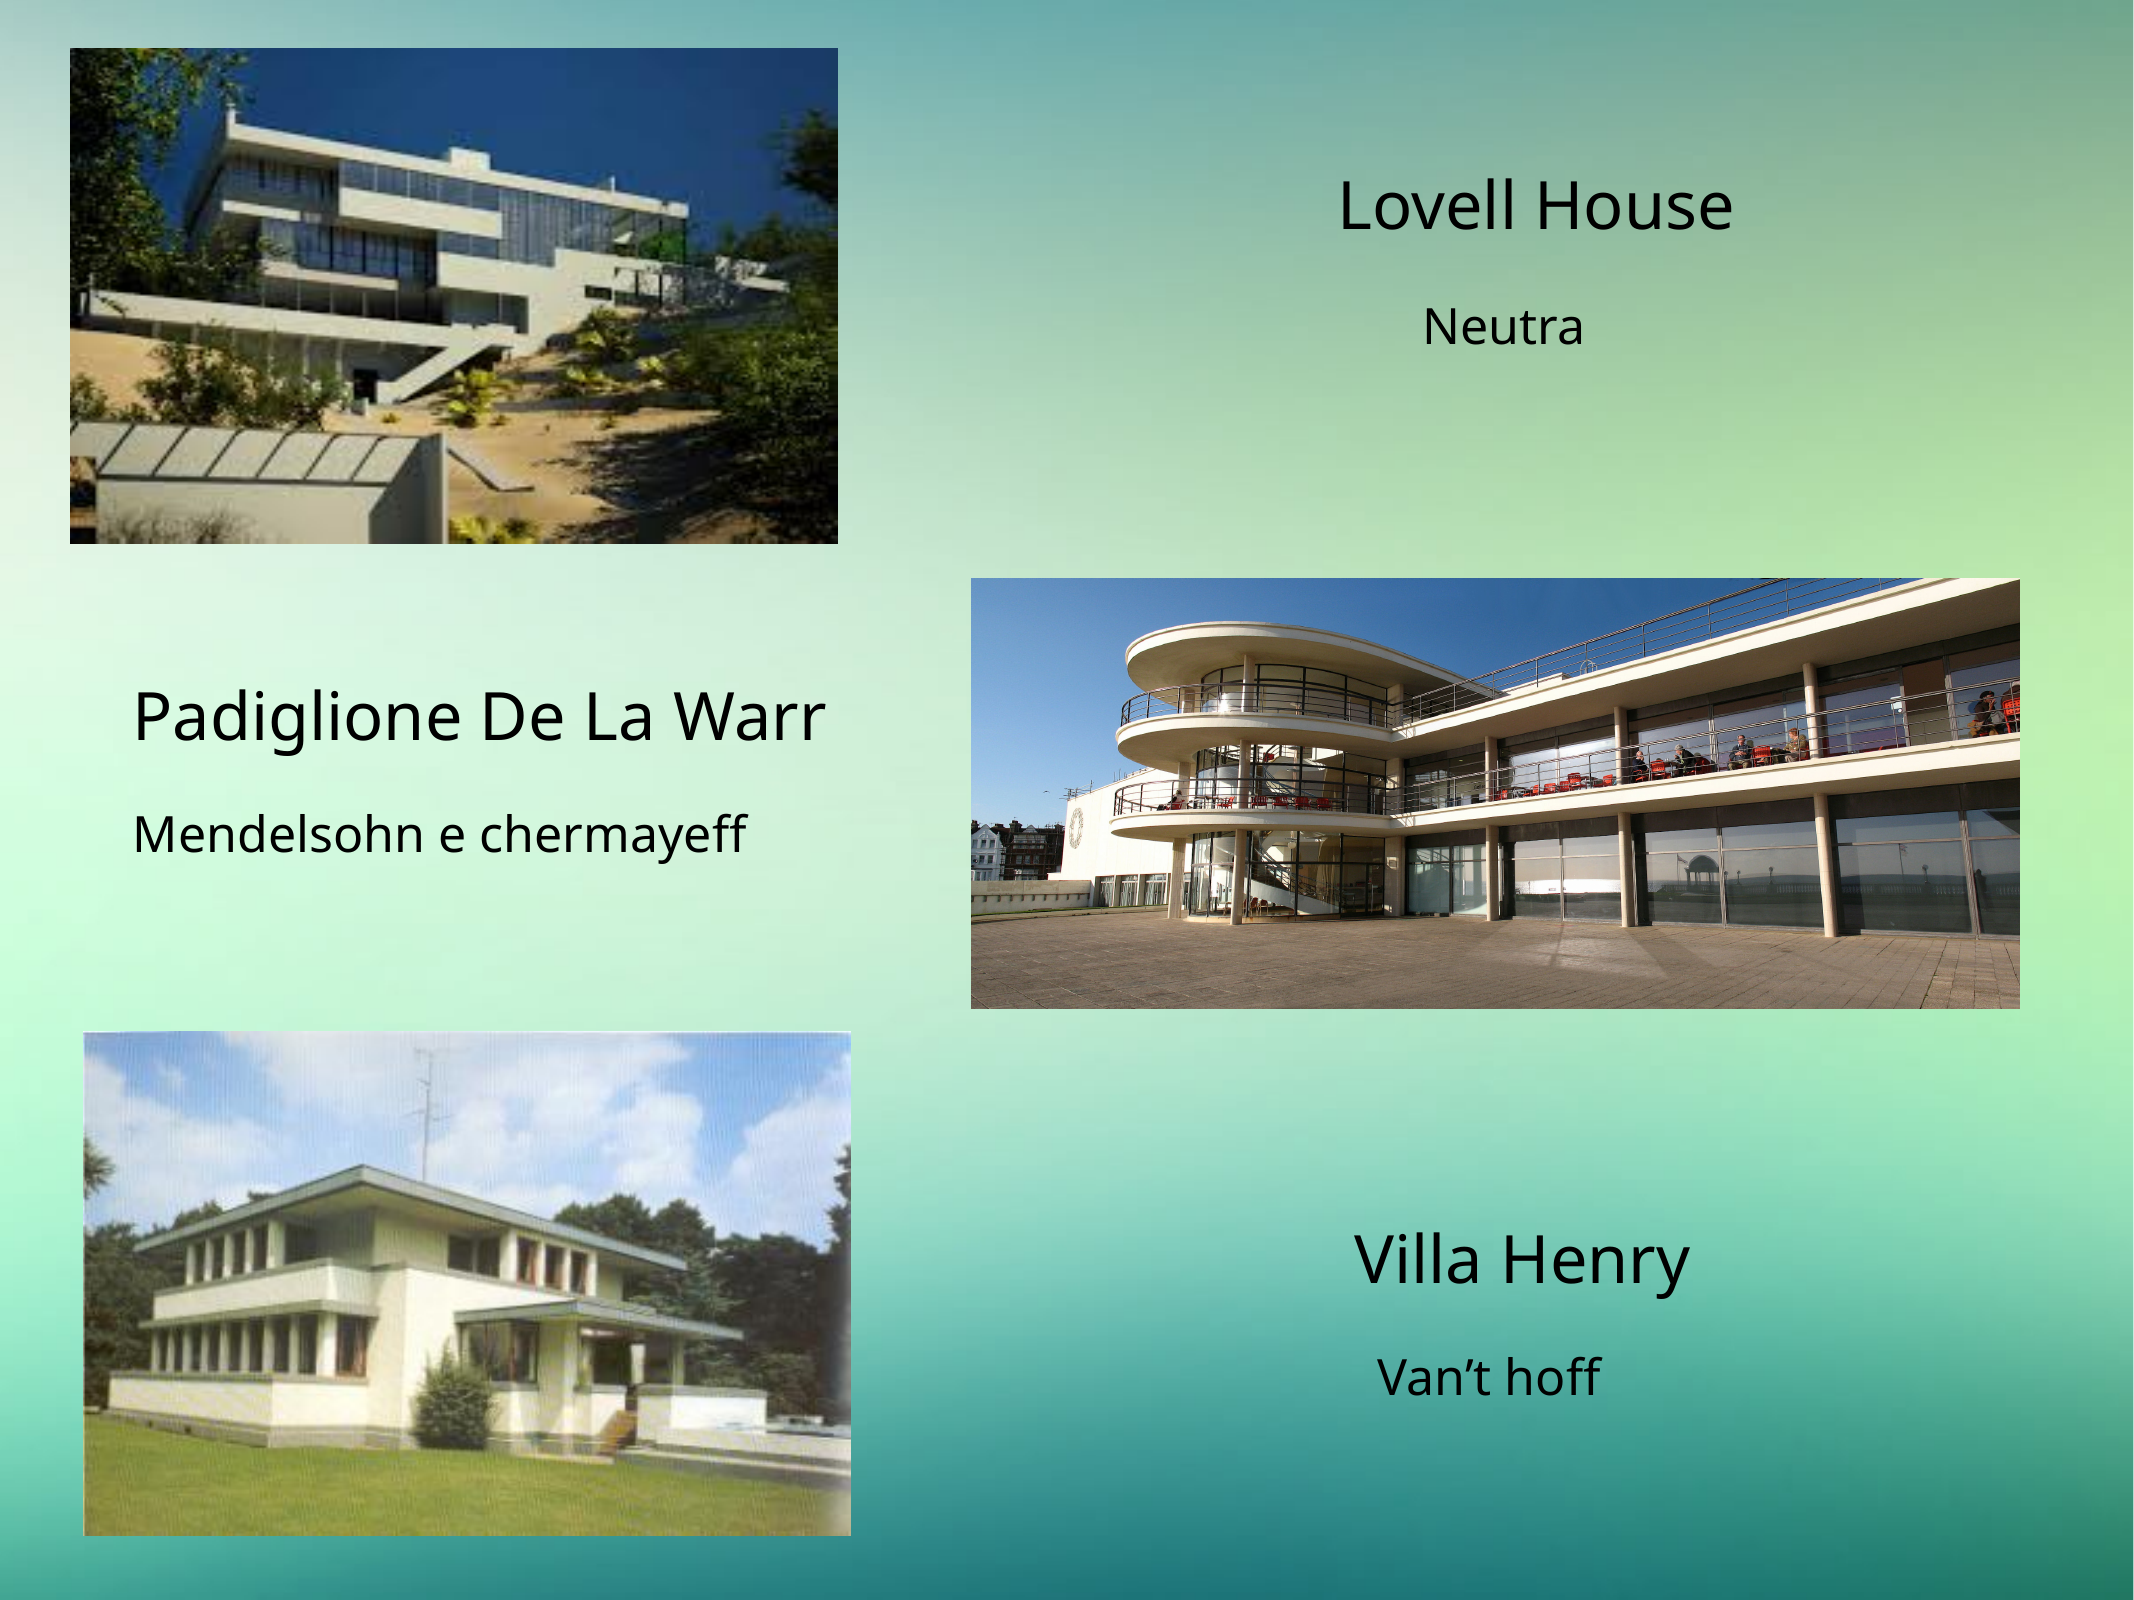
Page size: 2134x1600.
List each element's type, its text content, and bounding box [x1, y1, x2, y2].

text_box Villa Henry [1339, 1204, 1689, 1296]
text_box Neutra [1407, 283, 1627, 355]
text_box Mendelsohn e chermayeff [118, 791, 826, 862]
picture [0, 0, 2134, 1600]
text_box Van’t hoff [1362, 1334, 1662, 1406]
text_box Padiglione De La Warr [117, 661, 804, 752]
text_box Lovell House [1322, 150, 1706, 241]
